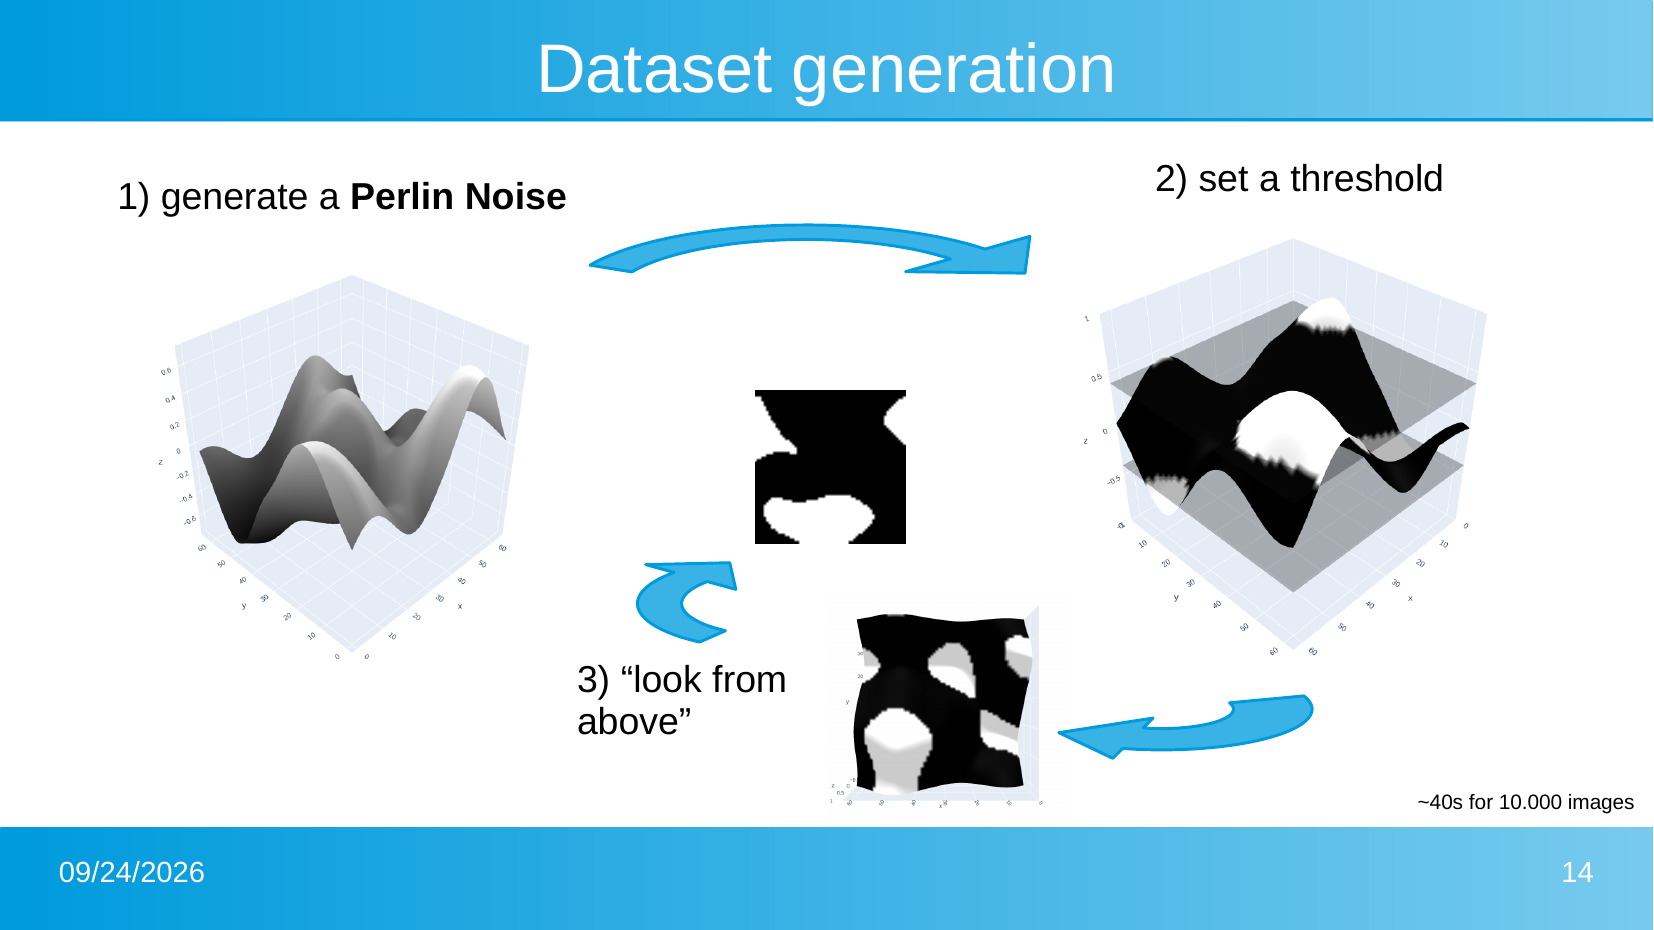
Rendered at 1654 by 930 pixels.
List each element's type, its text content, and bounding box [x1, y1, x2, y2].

text_box 2) set a threshold [1140, 149, 1460, 207]
text_box 3) “look from above” [562, 651, 811, 750]
picture [755, 390, 906, 544]
text_box [1058, 695, 1313, 759]
text_box [590, 224, 1030, 274]
text_box 1) generate a Perlin Noise [102, 168, 653, 225]
picture [1076, 224, 1500, 669]
text_box [637, 562, 736, 643]
picture [149, 262, 544, 675]
text_box ~40s for 10.000 images [1402, 782, 1650, 822]
picture [824, 587, 1065, 825]
title Dataset generation [58, 29, 1594, 108]
